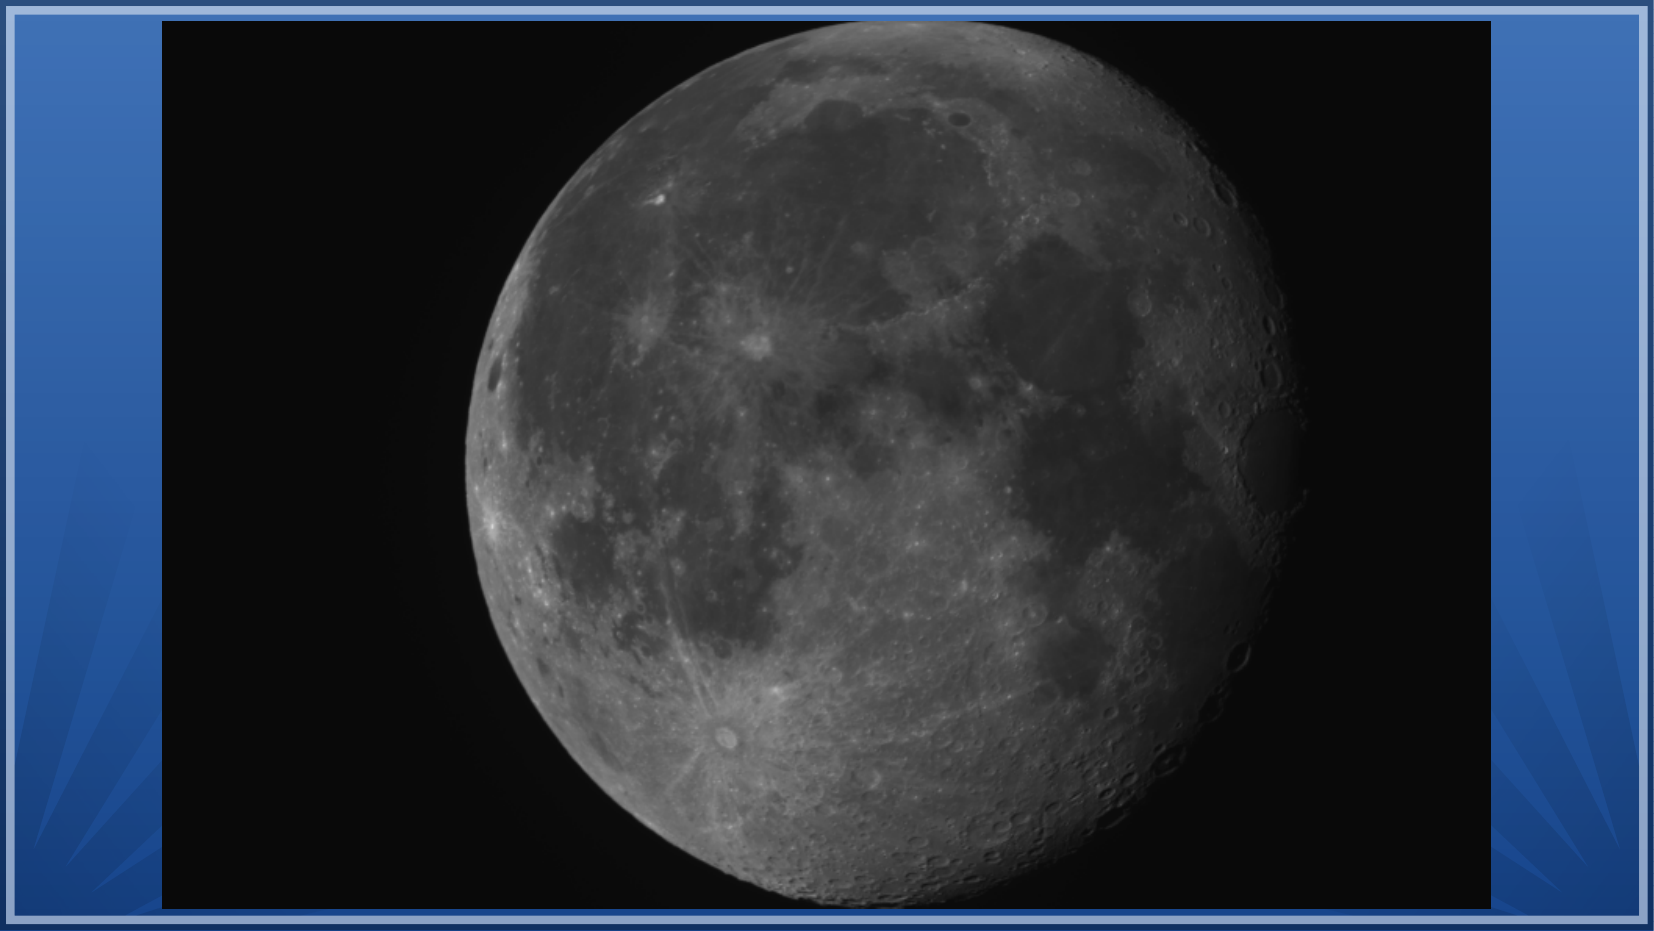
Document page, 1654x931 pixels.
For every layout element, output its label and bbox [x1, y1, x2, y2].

picture [162, 21, 1491, 909]
